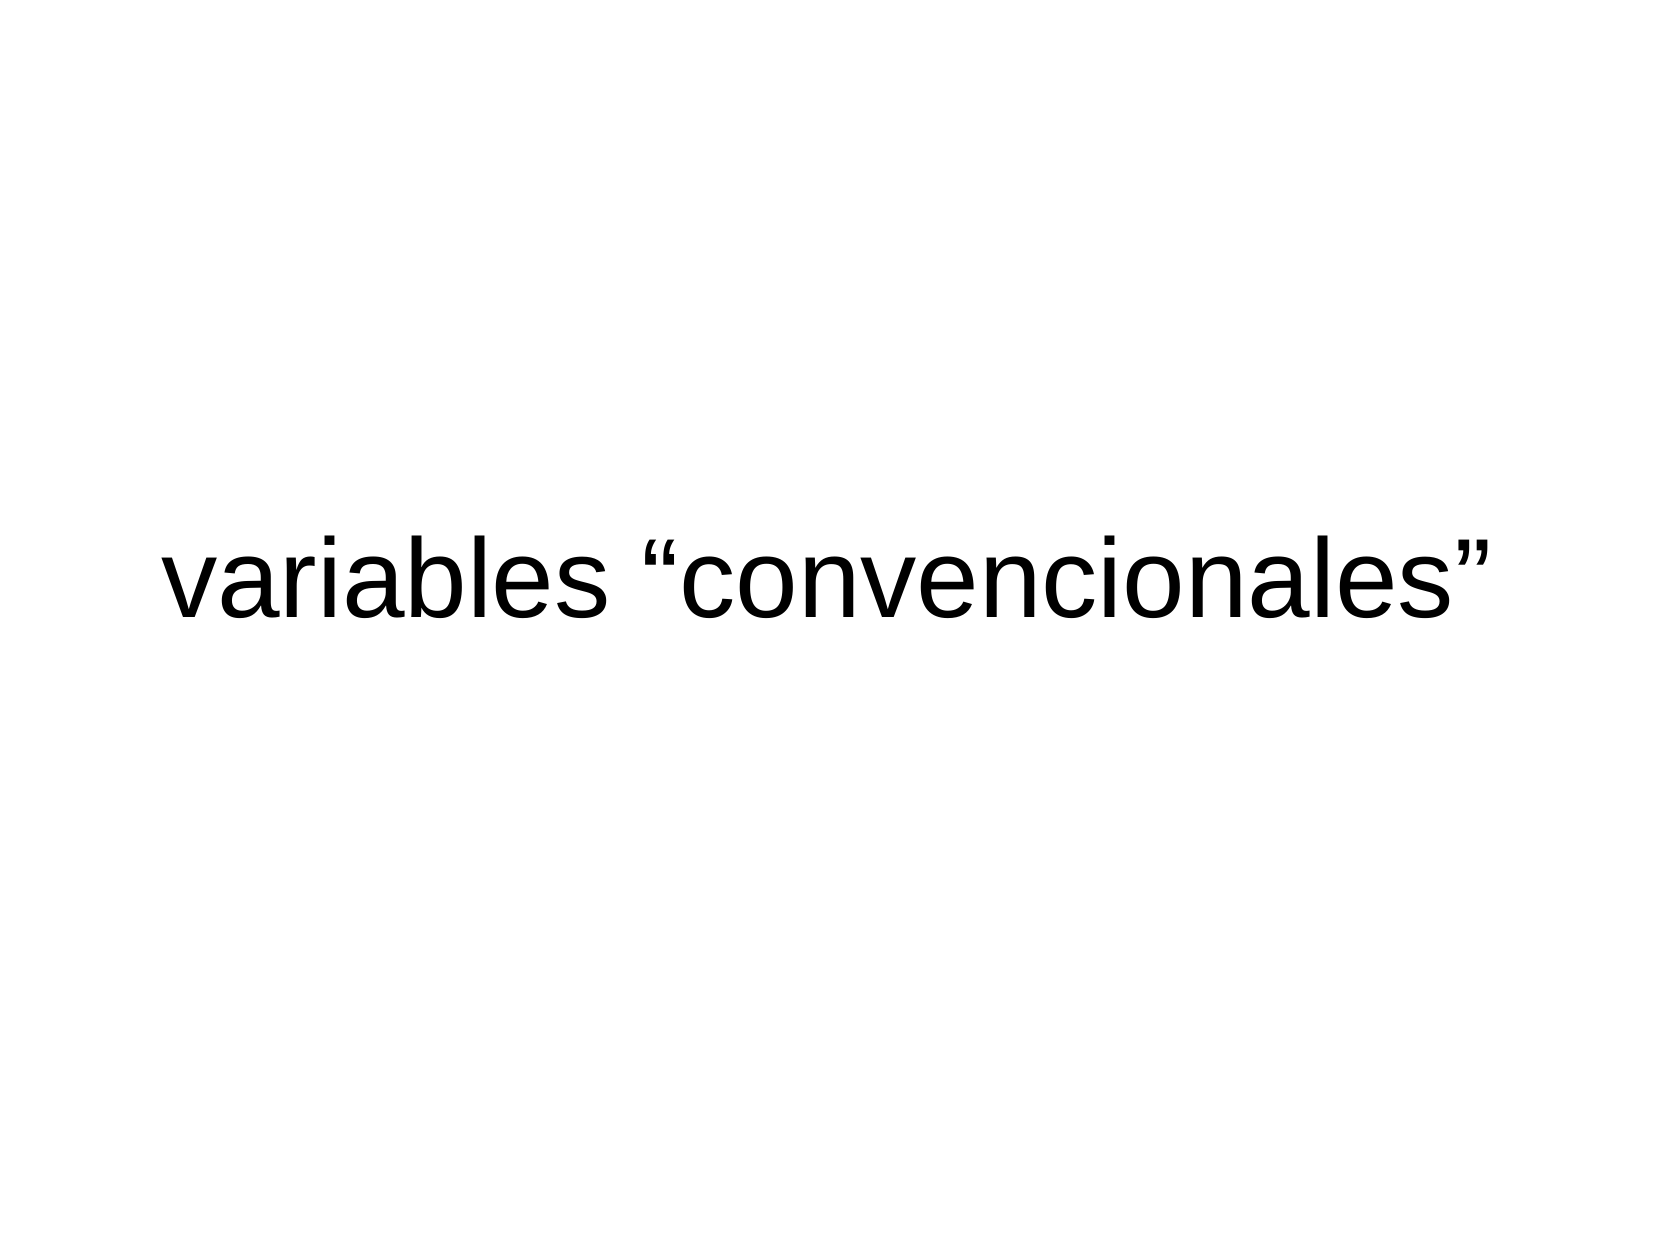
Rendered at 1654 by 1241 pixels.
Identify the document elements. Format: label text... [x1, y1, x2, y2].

subtitle variables “convencionales” [82, 56, 1571, 1102]
